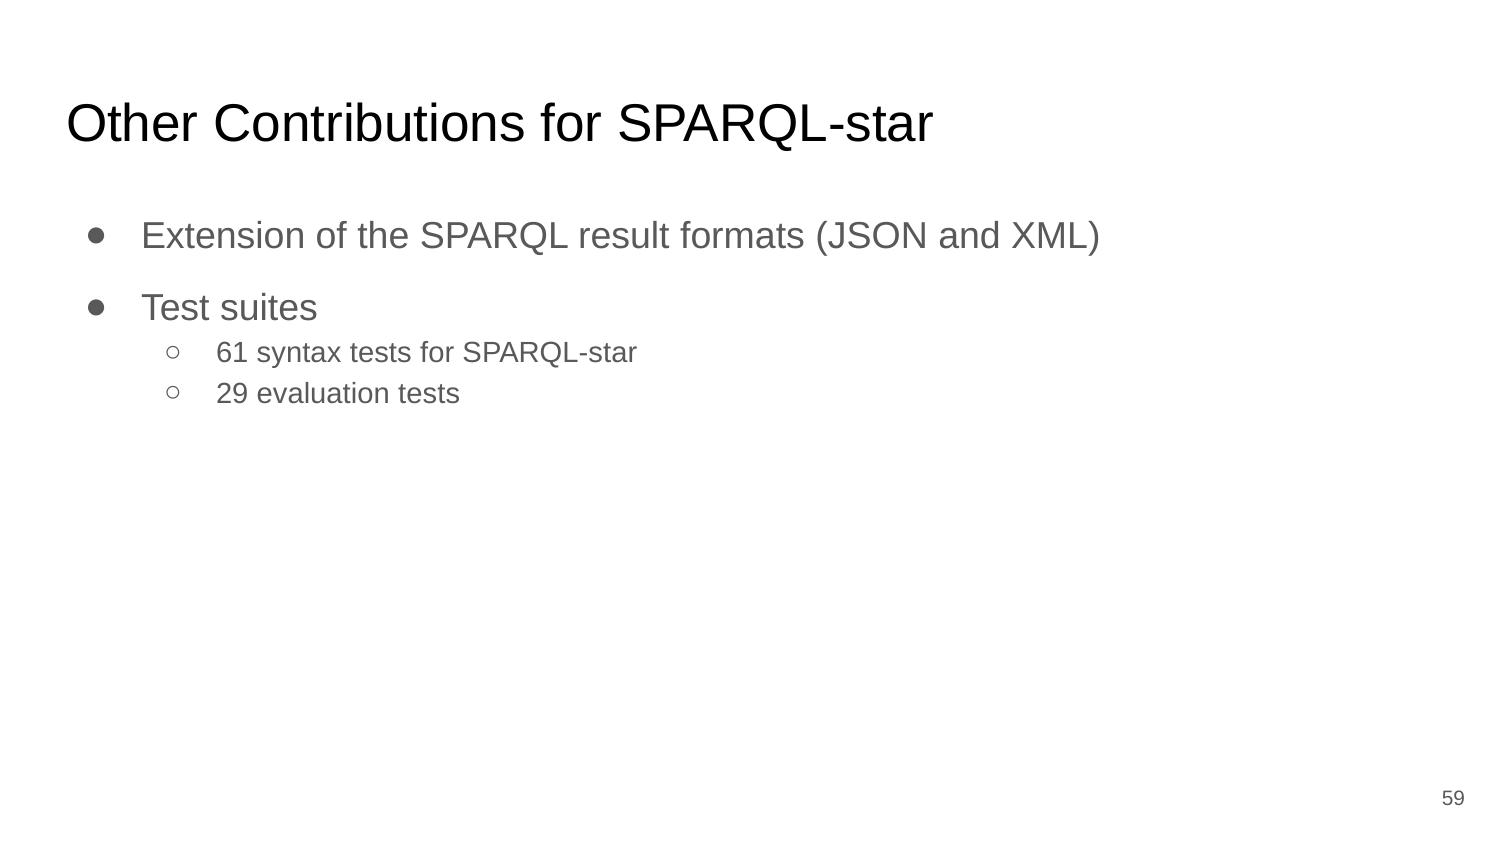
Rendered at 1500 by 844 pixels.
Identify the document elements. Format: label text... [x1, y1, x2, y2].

list Extension of the SPARQL result formats (JSON and XML) Test suites 61 syntax tests for SPARQL-star 29 evaluation tests [51, 189, 1449, 750]
title Other Contributions for SPARQL-star [51, 72, 1449, 167]
slide_number <number> [1389, 764, 1480, 830]
